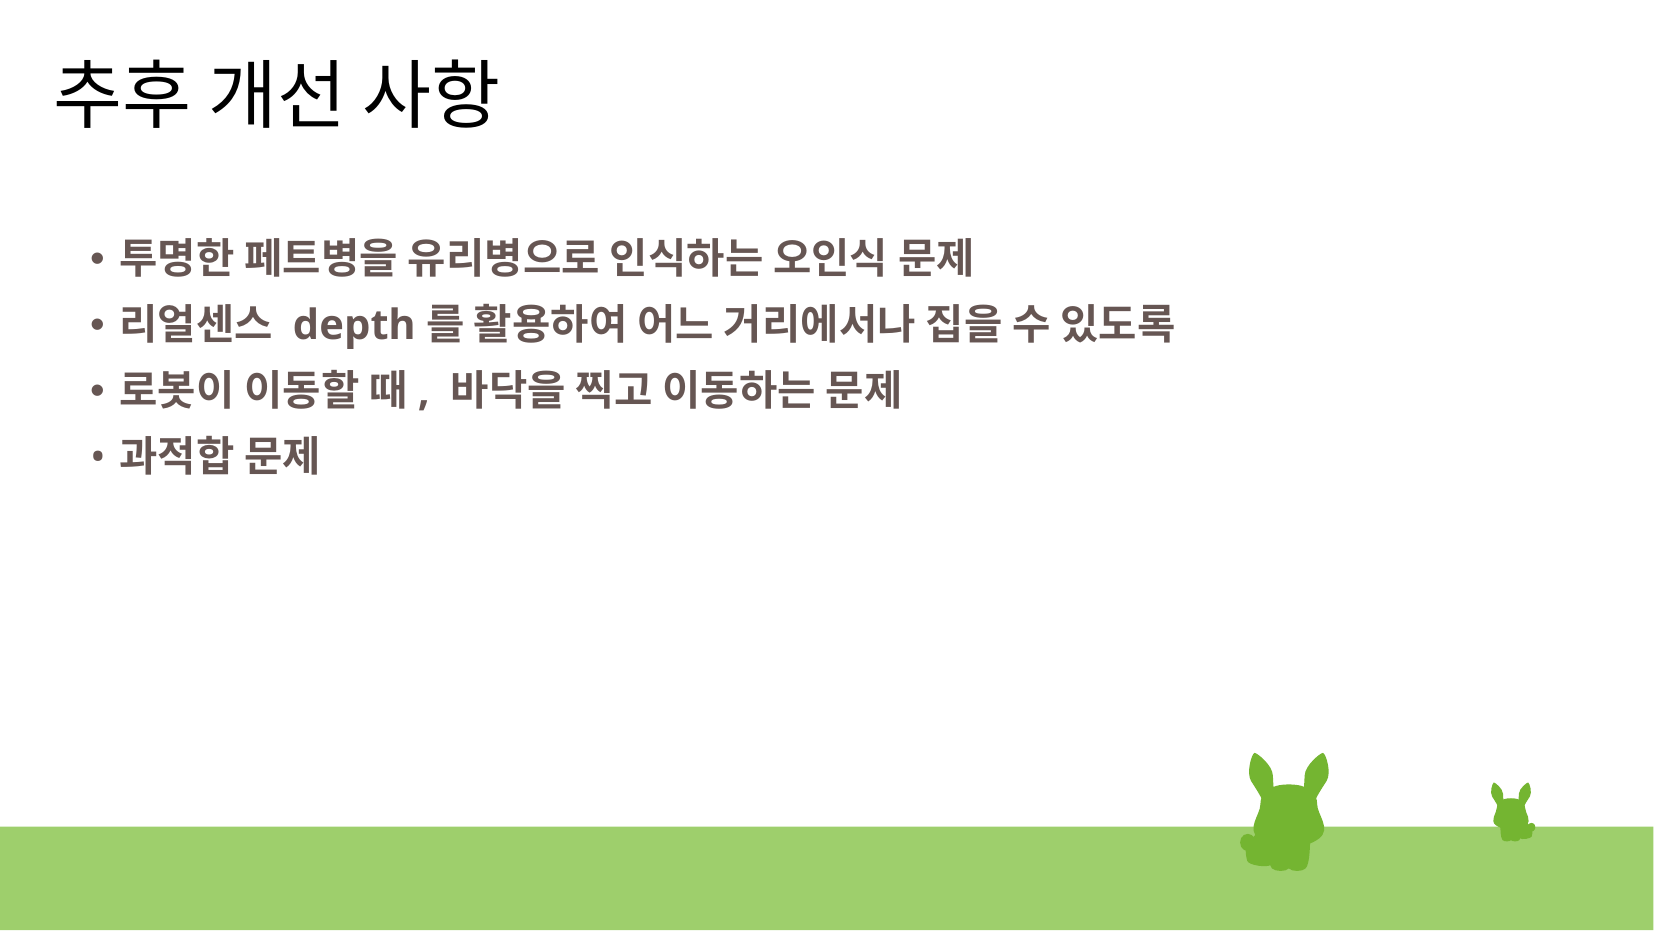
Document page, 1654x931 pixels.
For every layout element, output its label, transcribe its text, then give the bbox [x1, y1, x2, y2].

text_box 투명한 페트병을 유리병으로 인식하는 오인식 문제 리얼센스 depth를 활용하여 어느 거리에서나 집을 수 있도록 로봇이 이동할 때, 바닥을 찍고 이동하는 문제 과적합 문제 [66, 230, 1551, 726]
text_box 추후 개선 사항 [38, 42, 580, 154]
